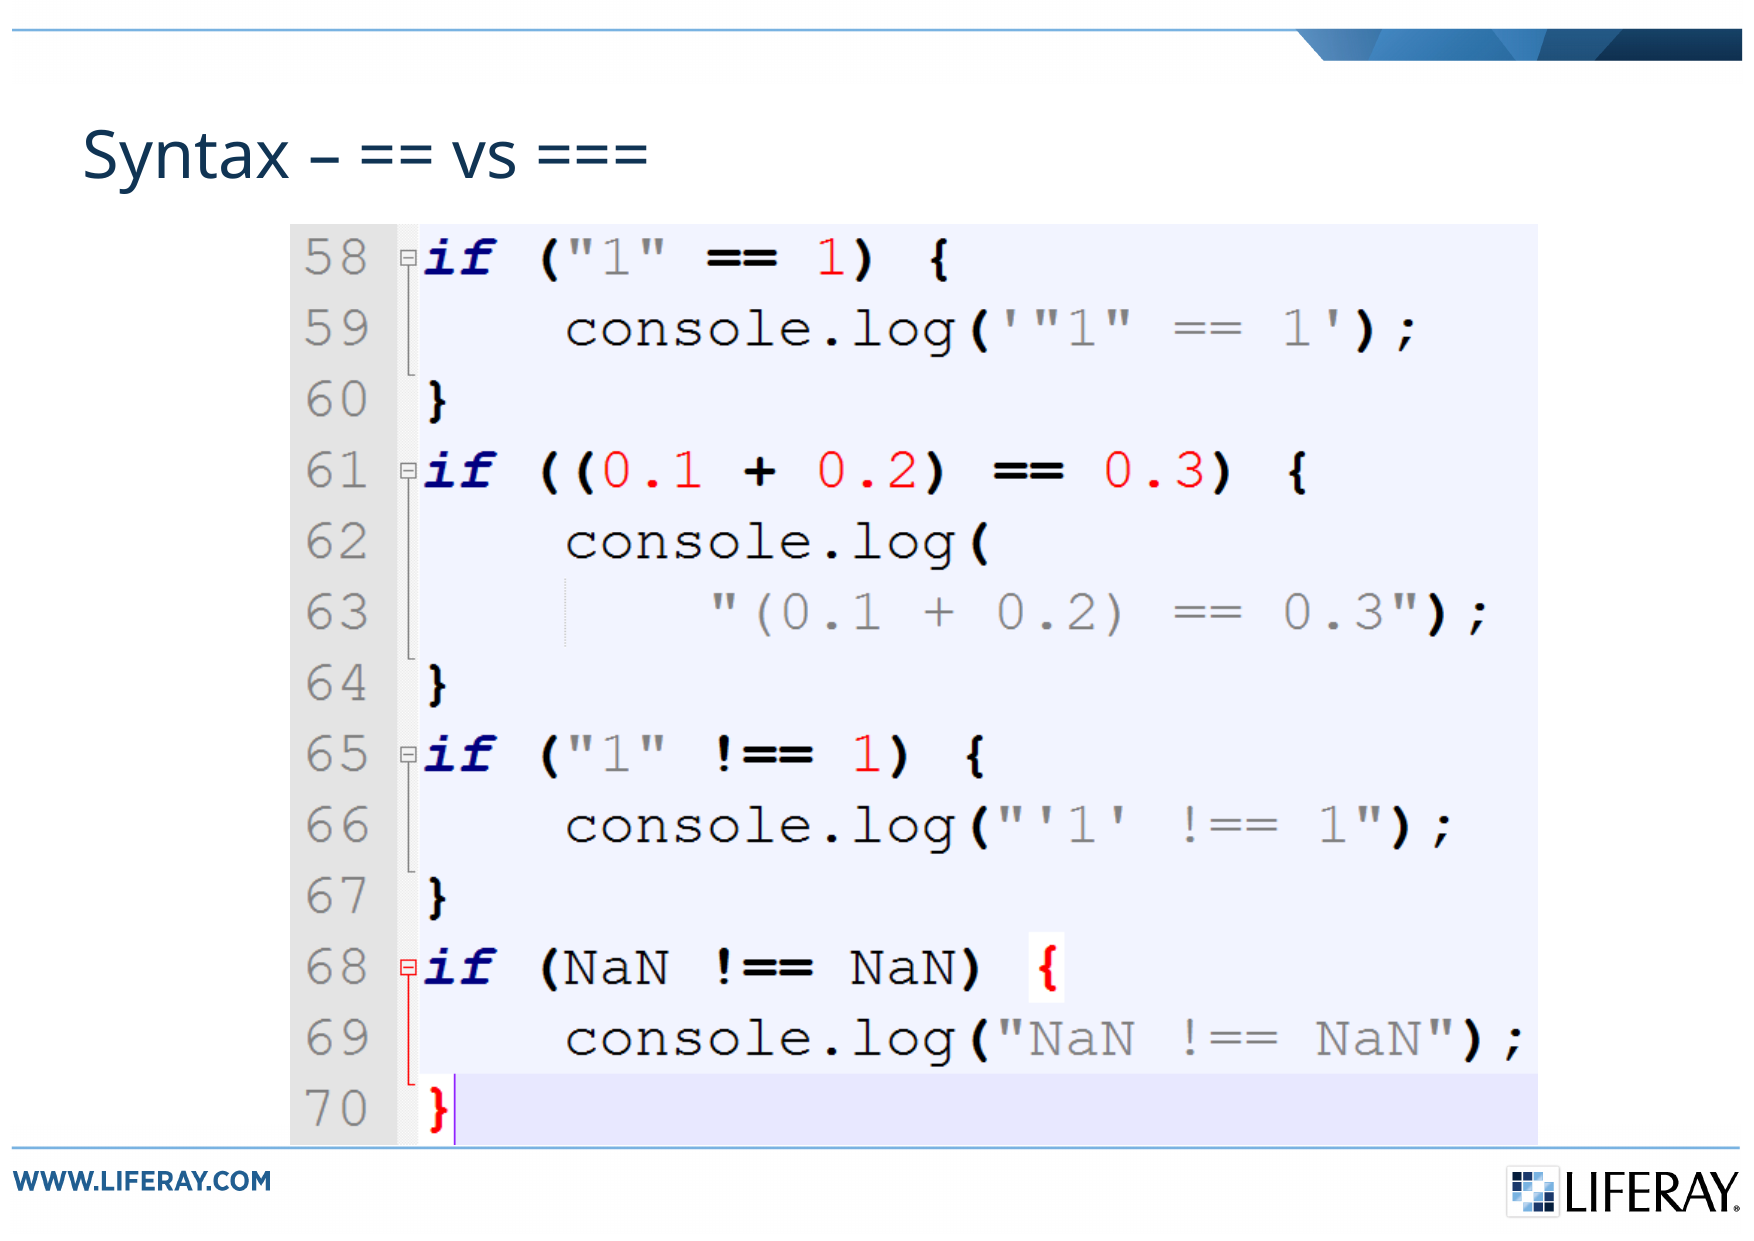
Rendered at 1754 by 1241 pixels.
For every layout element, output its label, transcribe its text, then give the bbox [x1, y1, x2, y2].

title Syntax – == vs === [82, 49, 1571, 257]
picture [12, 0, 1743, 84]
picture [10, 224, 1741, 1234]
